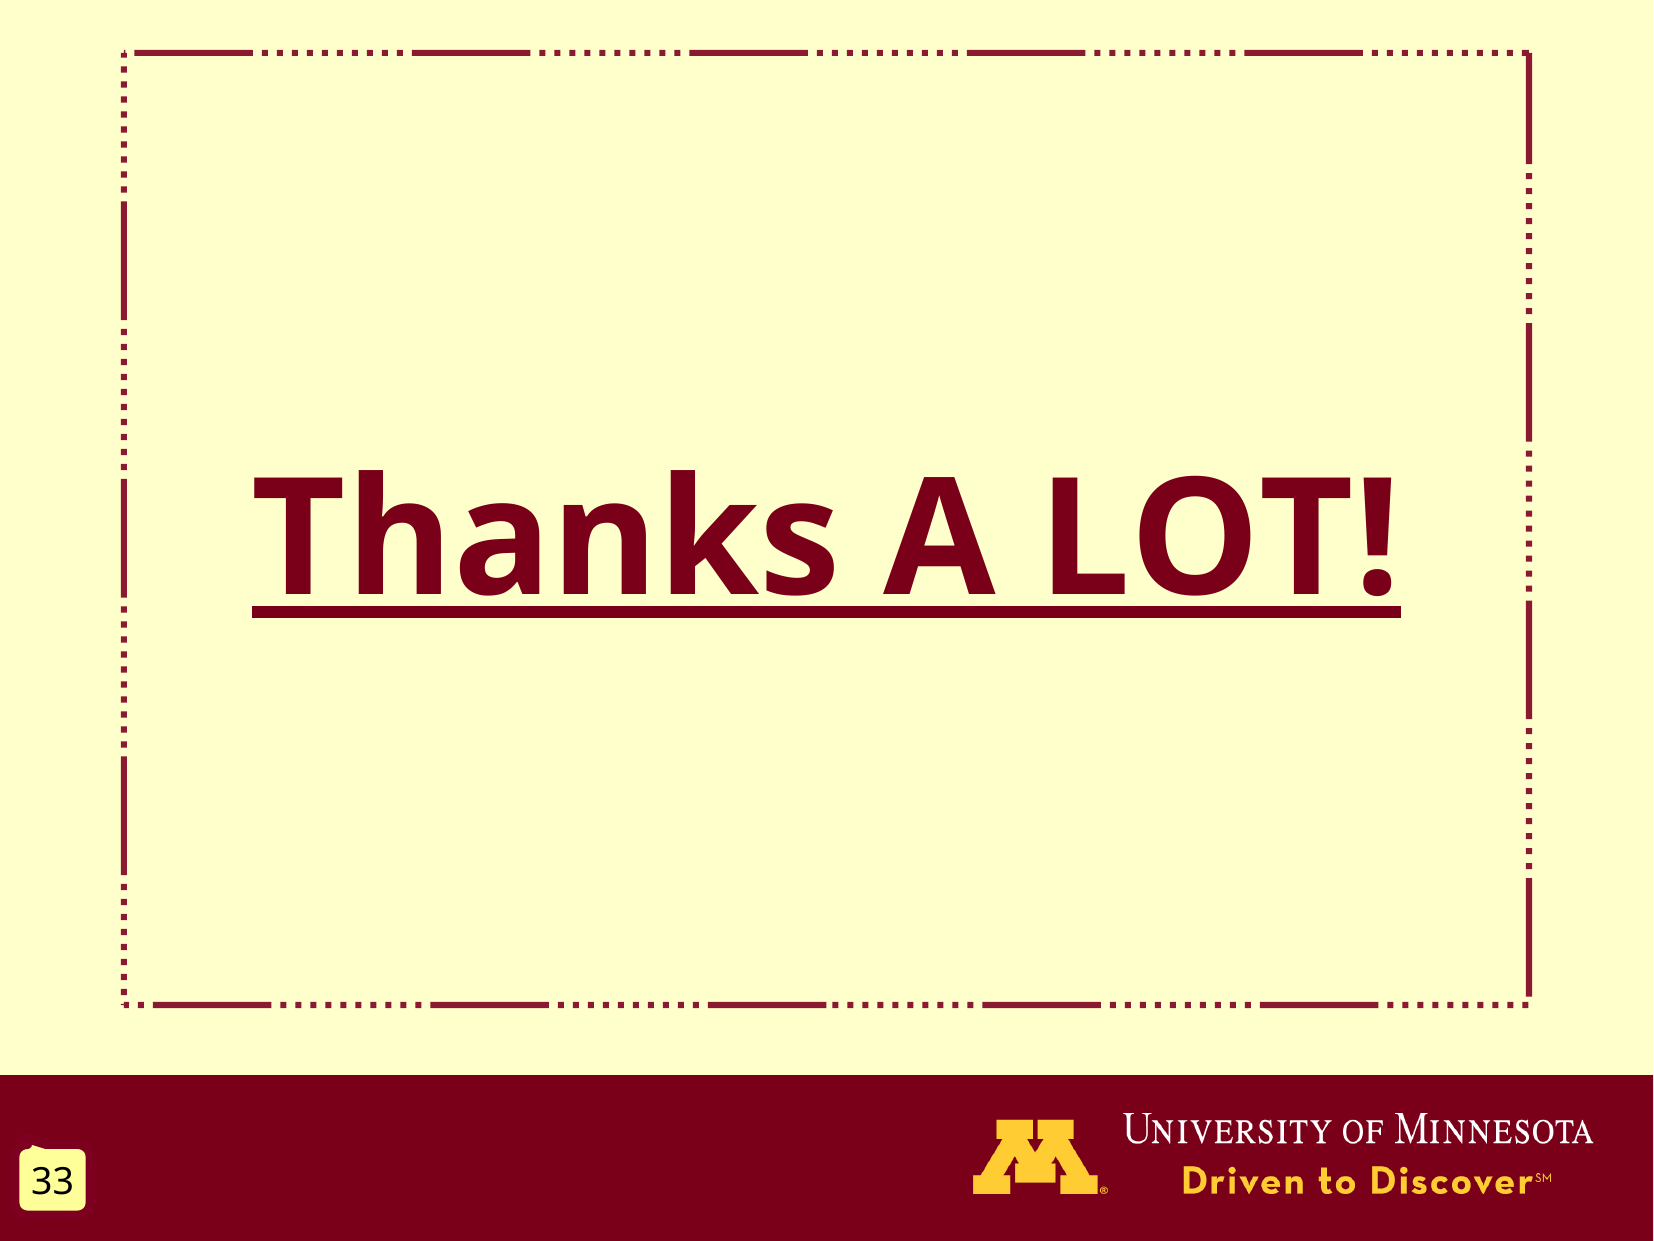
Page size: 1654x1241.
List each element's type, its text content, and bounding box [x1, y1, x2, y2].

title Thanks A LOT! [123, 52, 1529, 1006]
text_box 33 [15, 1137, 91, 1216]
picture [0, 1075, 1654, 1241]
